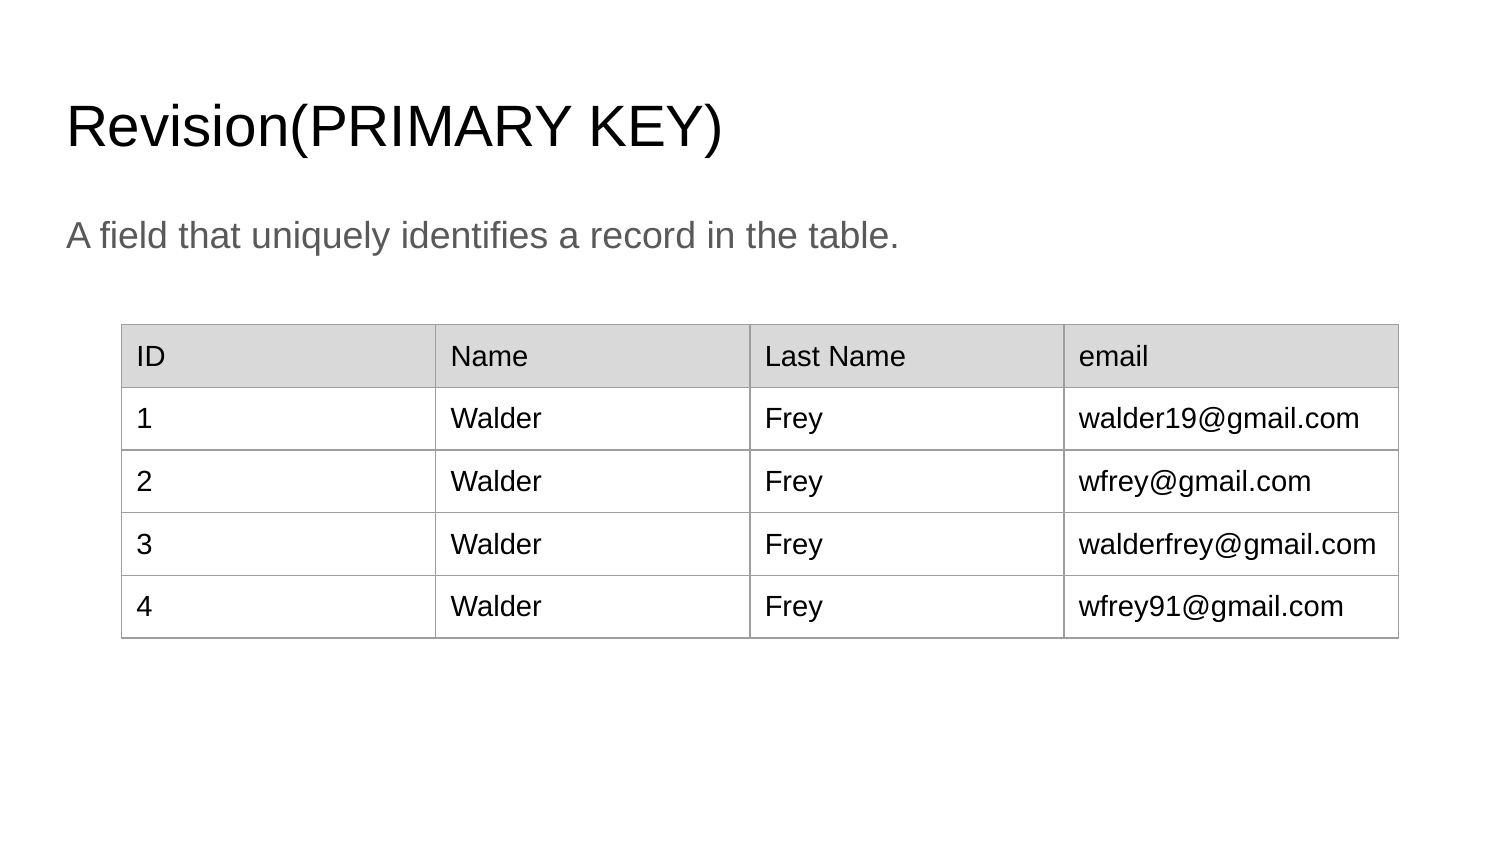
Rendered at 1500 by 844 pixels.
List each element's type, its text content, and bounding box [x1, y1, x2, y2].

table_cell Frey [751, 576, 1063, 637]
table_cell walderfrey@gmail.com [1065, 513, 1398, 575]
table_cell Frey [751, 388, 1063, 449]
table_cell Frey [751, 451, 1063, 512]
table_cell 1 [122, 388, 435, 449]
table_cell Frey [751, 513, 1063, 575]
table_cell Walder [436, 513, 749, 575]
table_header email [1065, 325, 1398, 387]
table_cell 4 [122, 576, 435, 637]
title Revision(PRIMARY KEY) [51, 72, 1449, 167]
table_cell walder19@gmail.com [1065, 388, 1398, 449]
table_cell Walder [436, 388, 749, 449]
text_box A field that uniquely identifies a record in the table. [51, 188, 1449, 301]
table_header Last Name [751, 325, 1063, 387]
table_cell wfrey@gmail.com [1065, 451, 1398, 512]
table_header Name [436, 325, 749, 387]
table_cell 3 [122, 513, 435, 575]
table_cell Walder [436, 451, 749, 512]
table_cell wfrey91@gmail.com [1065, 576, 1398, 637]
table_cell Walder [436, 576, 749, 637]
table_cell 2 [122, 451, 435, 512]
table_header ID [122, 325, 435, 387]
